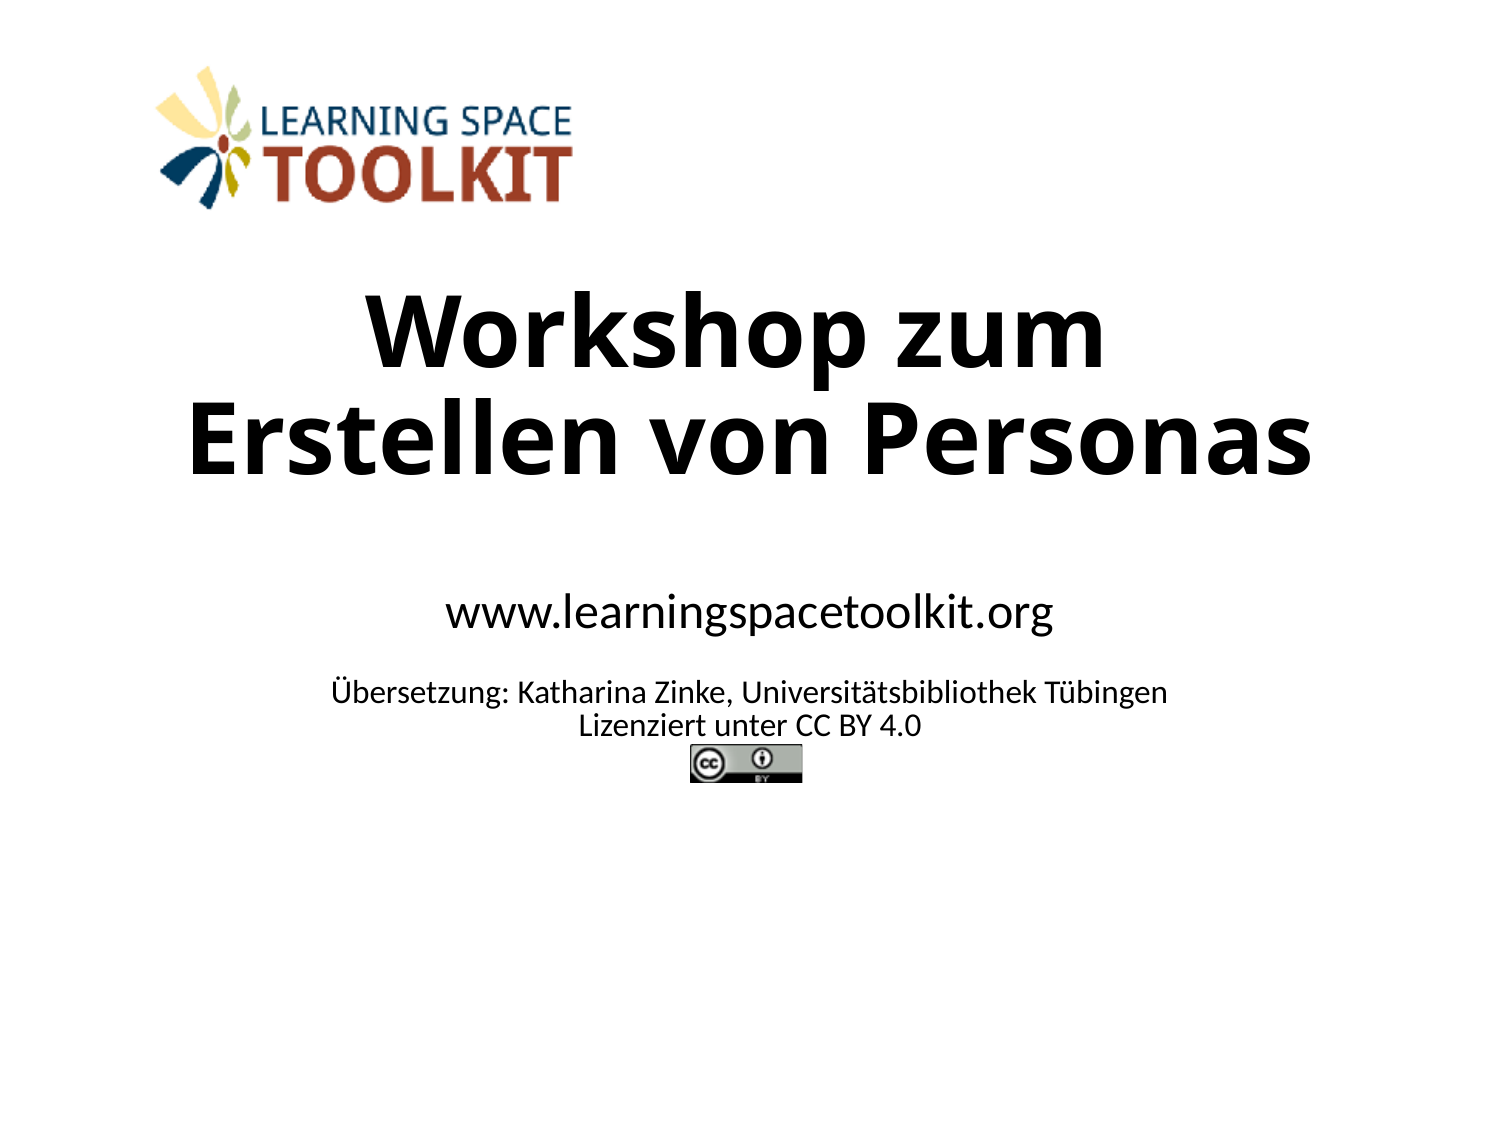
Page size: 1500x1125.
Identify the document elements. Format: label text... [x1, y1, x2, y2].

picture [0, 37, 593, 245]
title Workshop zum Erstellen von Personas [112, 225, 1388, 505]
subtitle www.learningspacetoolkit.org Übersetzung: Katharina Zinke, Universitätsbibliothek Tübingen Lizenziert unter CC BY 4.0 [187, 590, 1313, 783]
picture [689, 743, 803, 783]
